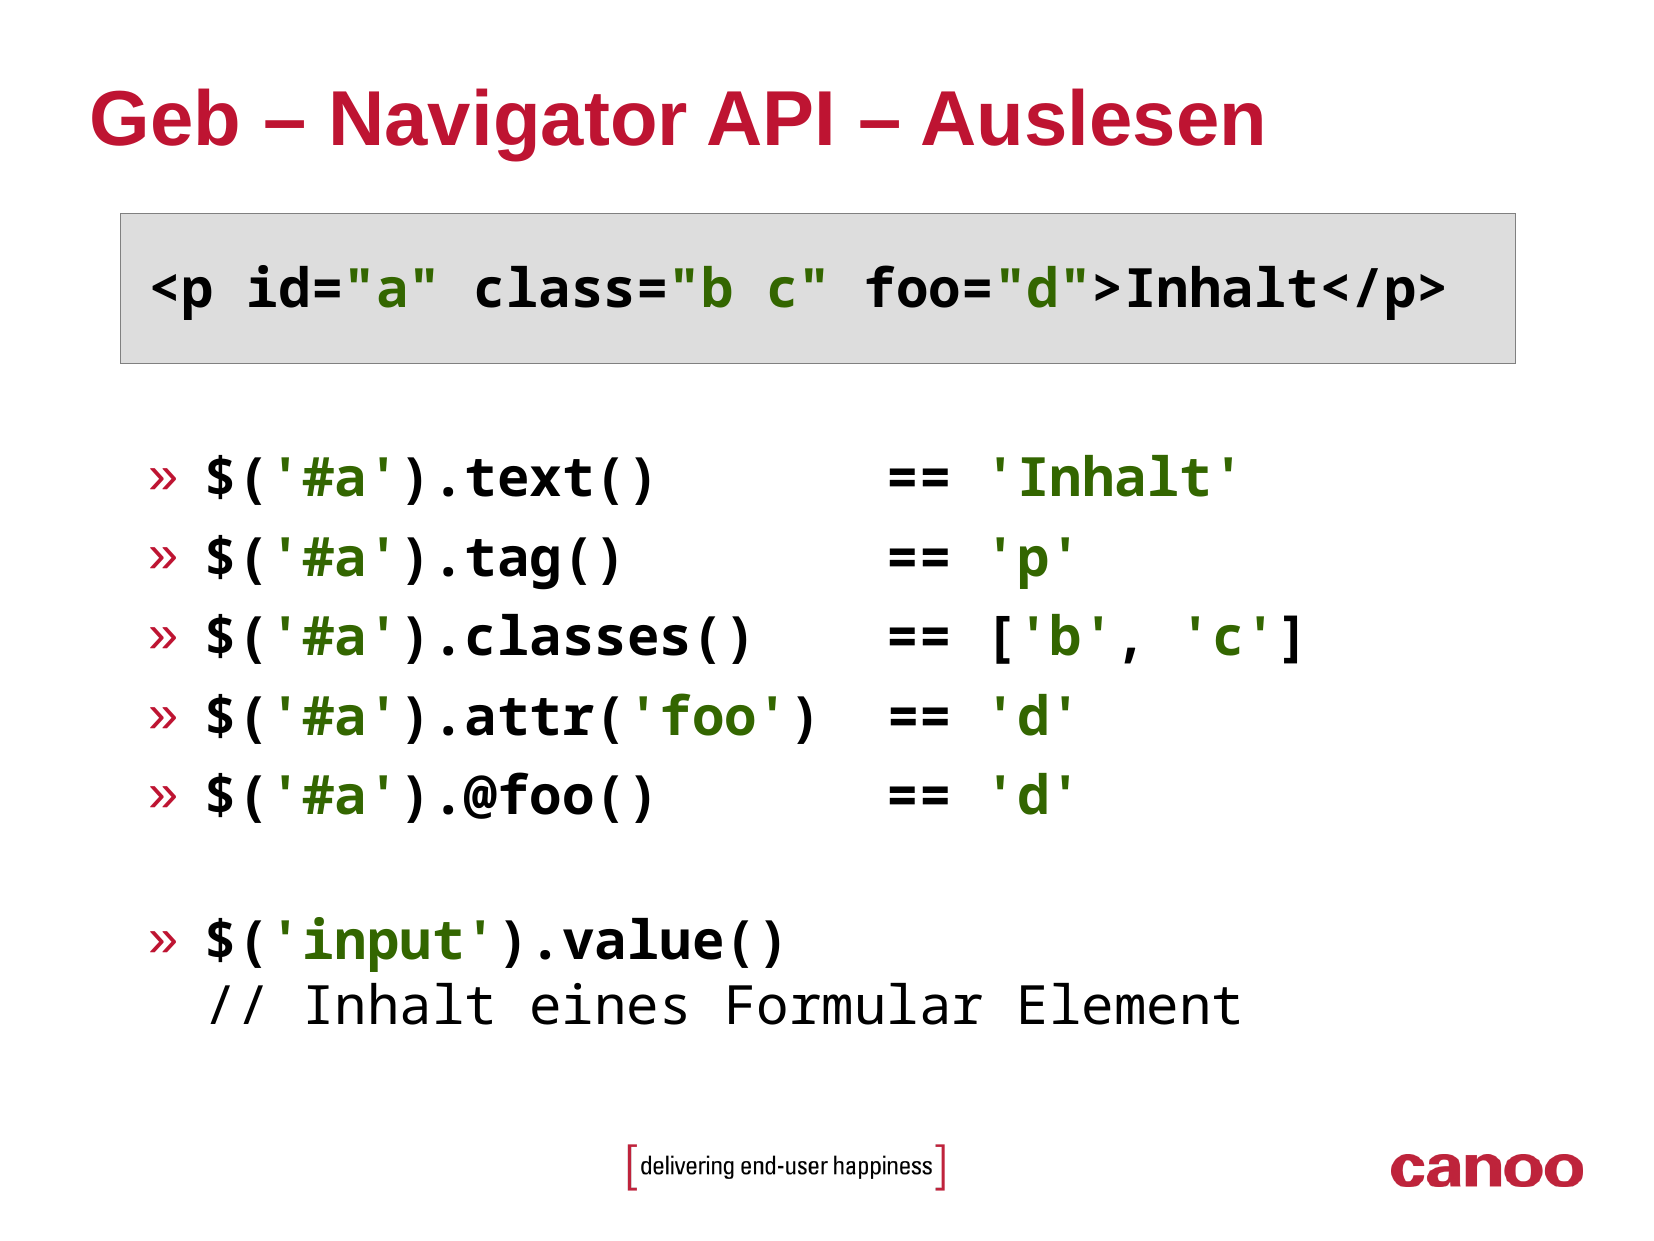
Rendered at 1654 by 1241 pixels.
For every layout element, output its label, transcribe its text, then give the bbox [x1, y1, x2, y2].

list <p id="a" class="b c" foo="d">Inhalt</p> [134, 245, 1546, 376]
picture [1391, 1154, 1583, 1187]
title Geb – Navigator API – Auslesen [75, 60, 1591, 181]
picture [621, 1140, 951, 1194]
list $('#a').text() == 'Inhalt' $('#a').tag() == 'p' $('#a').classes() == ['b', 'c'] $('#a').attr('foo') == 'd' $('#a').@foo() == 'd' $('input').value() // Inhalt eines Formular Element [134, 434, 1546, 1111]
text_box [120, 213, 1516, 364]
